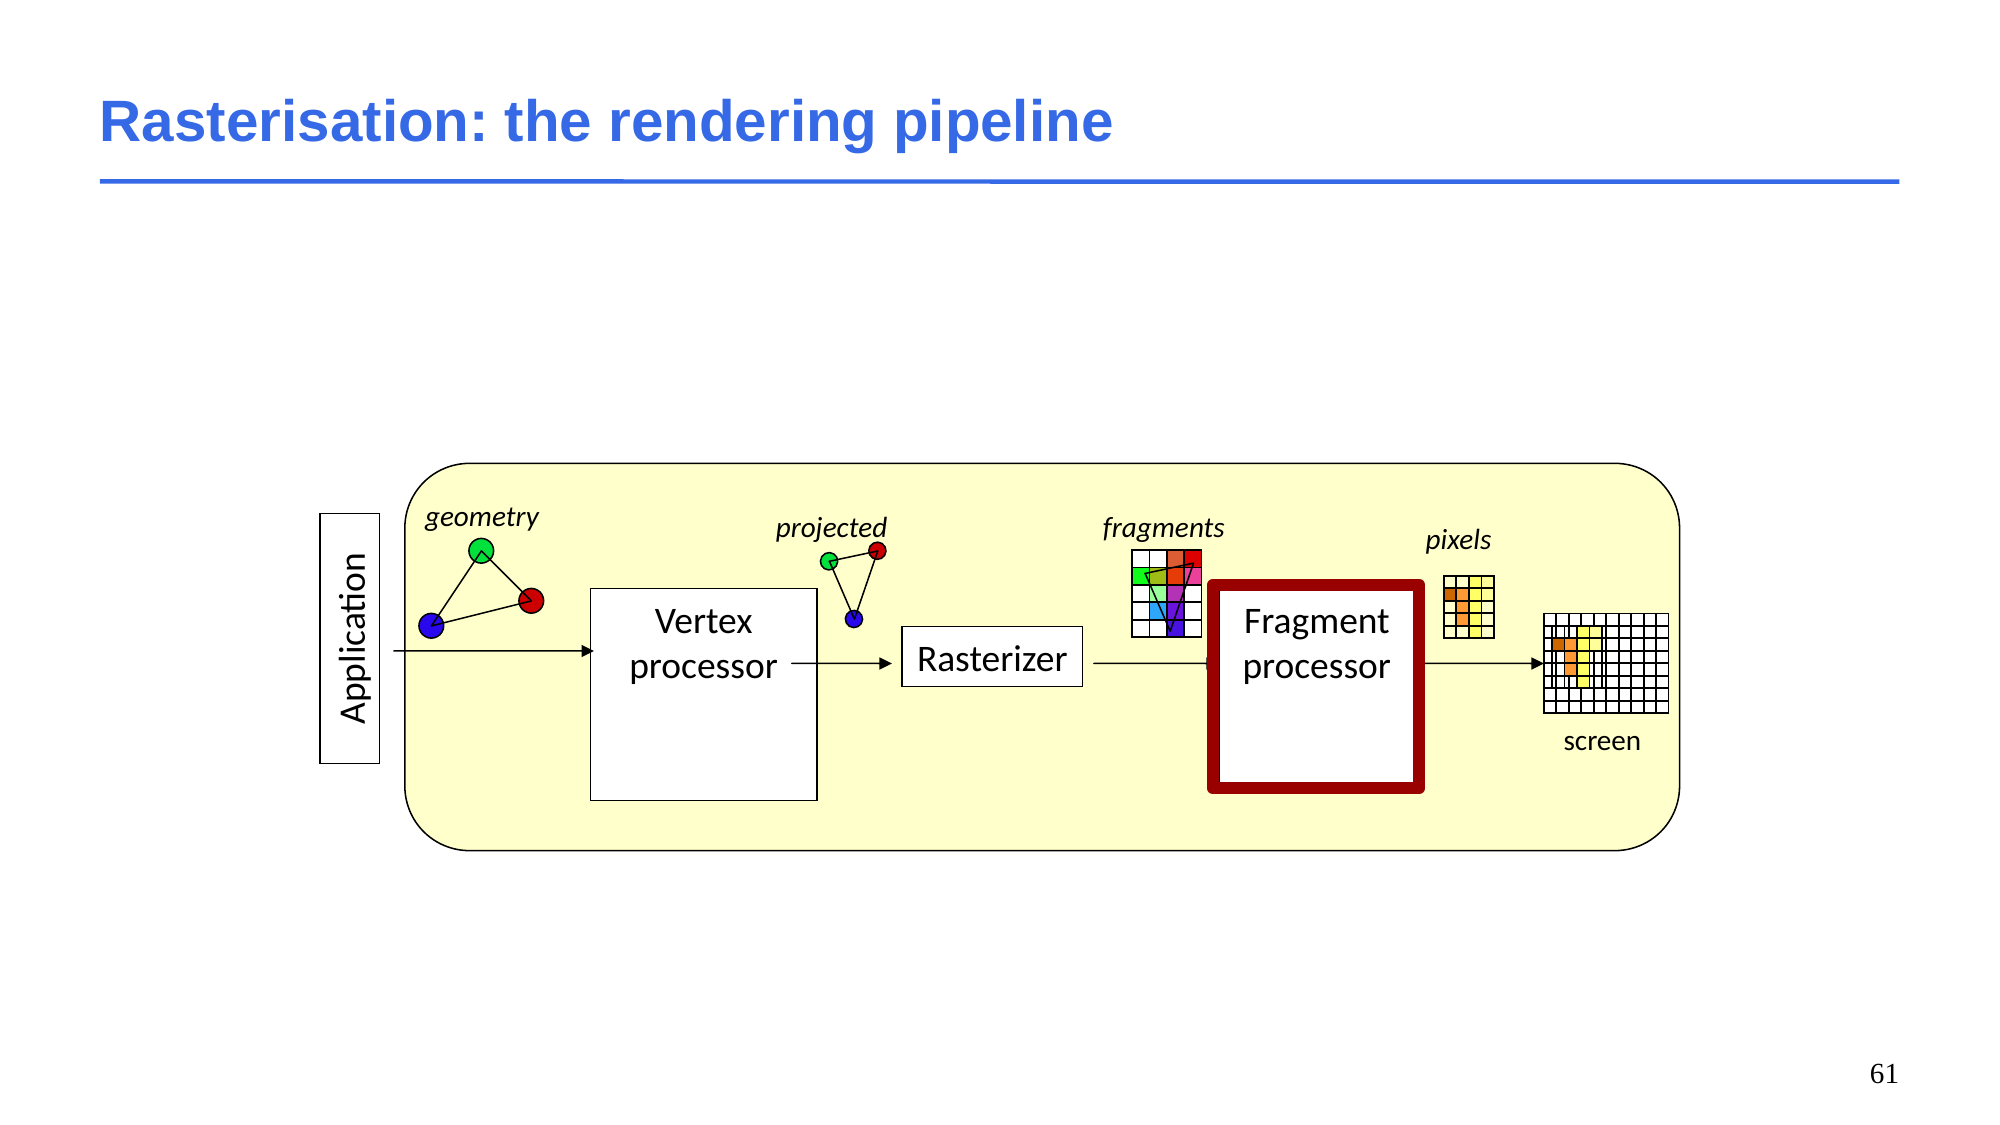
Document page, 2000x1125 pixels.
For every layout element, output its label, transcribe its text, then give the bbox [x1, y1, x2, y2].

text_box geometry [410, 490, 554, 540]
text_box pixels [1410, 513, 1507, 564]
text_box Rasterizer [902, 626, 1083, 687]
text_box fragments [1088, 500, 1240, 551]
text_box projected [761, 500, 903, 551]
text_box [404, 463, 1680, 851]
title Rasterisation: the rendering pipeline [99, 27, 1900, 215]
text_box screen [1548, 713, 1657, 764]
text_box Vertex processor [590, 588, 818, 801]
text_box Fragment processor [1219, 591, 1413, 782]
text_box Application [319, 513, 380, 764]
